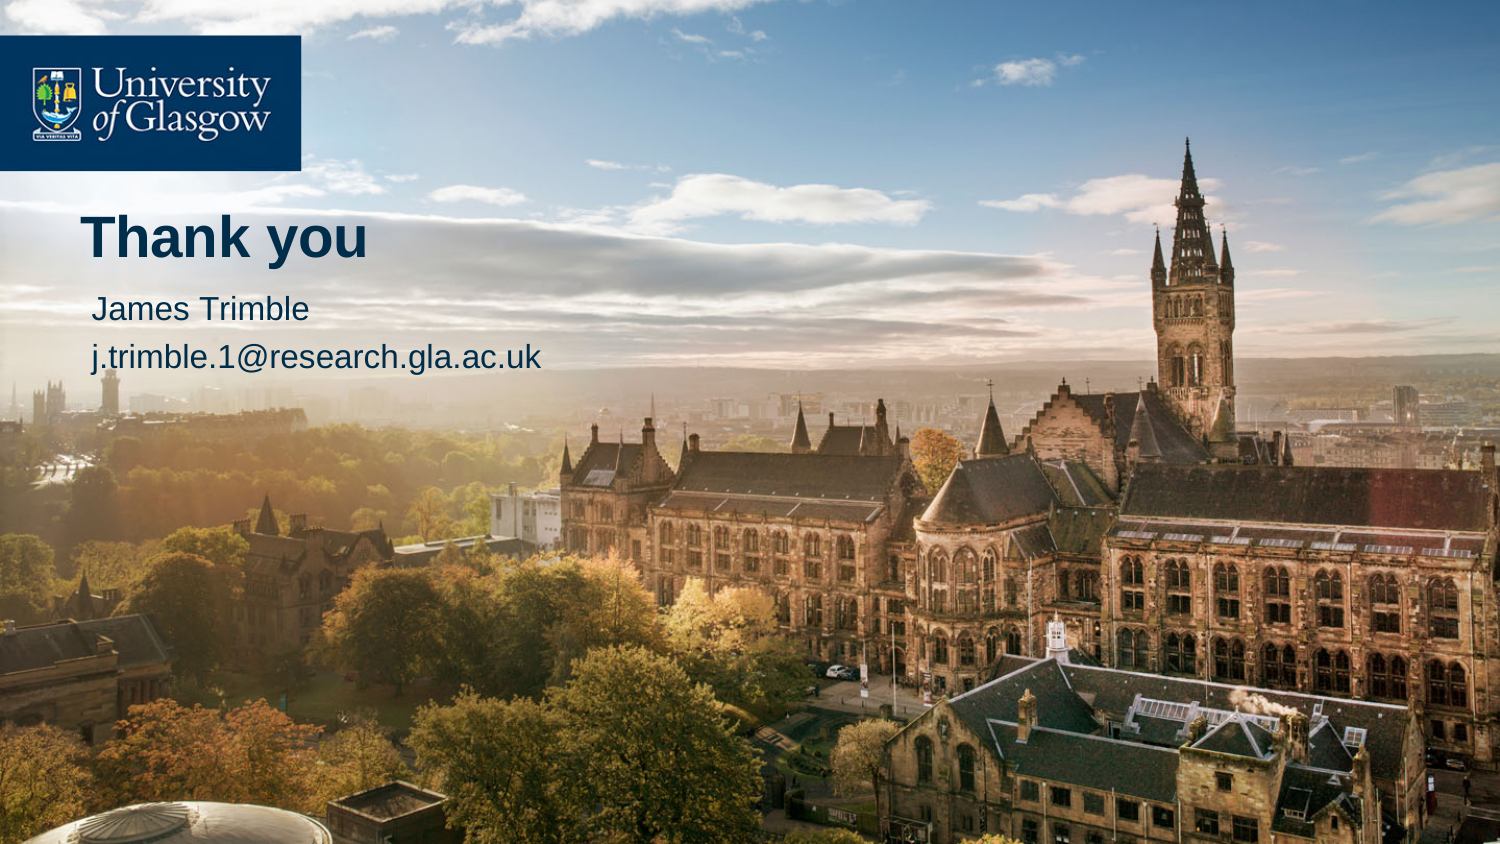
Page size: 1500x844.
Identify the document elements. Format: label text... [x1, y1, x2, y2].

picture [0, 0, 1500, 844]
list James Trimble j.trimble.1@research.gla.ac.uk [76, 280, 963, 446]
title Thank you [64, 200, 916, 281]
